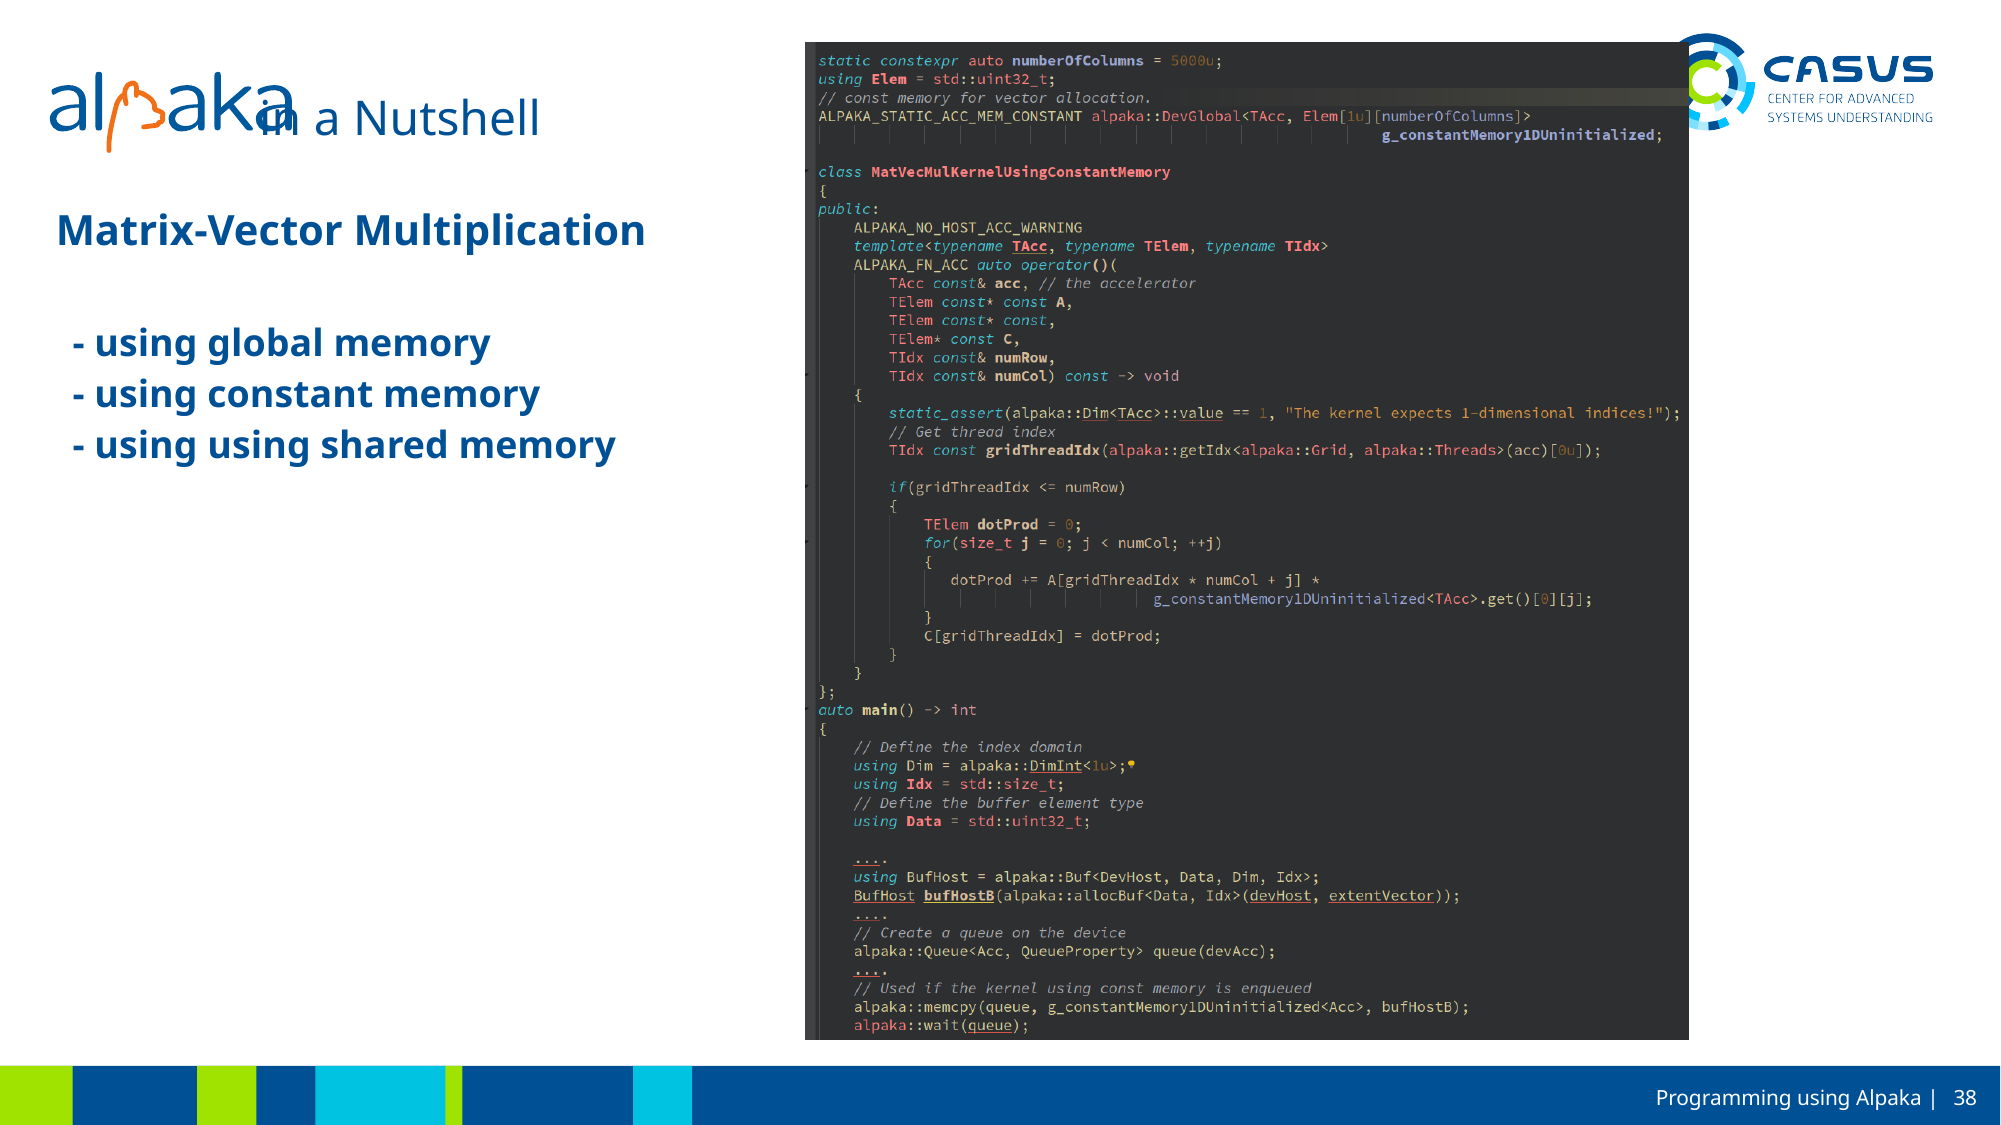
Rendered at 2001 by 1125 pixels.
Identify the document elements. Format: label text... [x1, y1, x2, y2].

picture [49, 70, 293, 154]
title Matrix-Vector Multiplication [55, 195, 805, 264]
picture [805, 33, 1933, 1040]
list - using global memory - using constant memory - using using shared memory [72, 316, 626, 979]
title in a Nutshell [59, 82, 805, 151]
